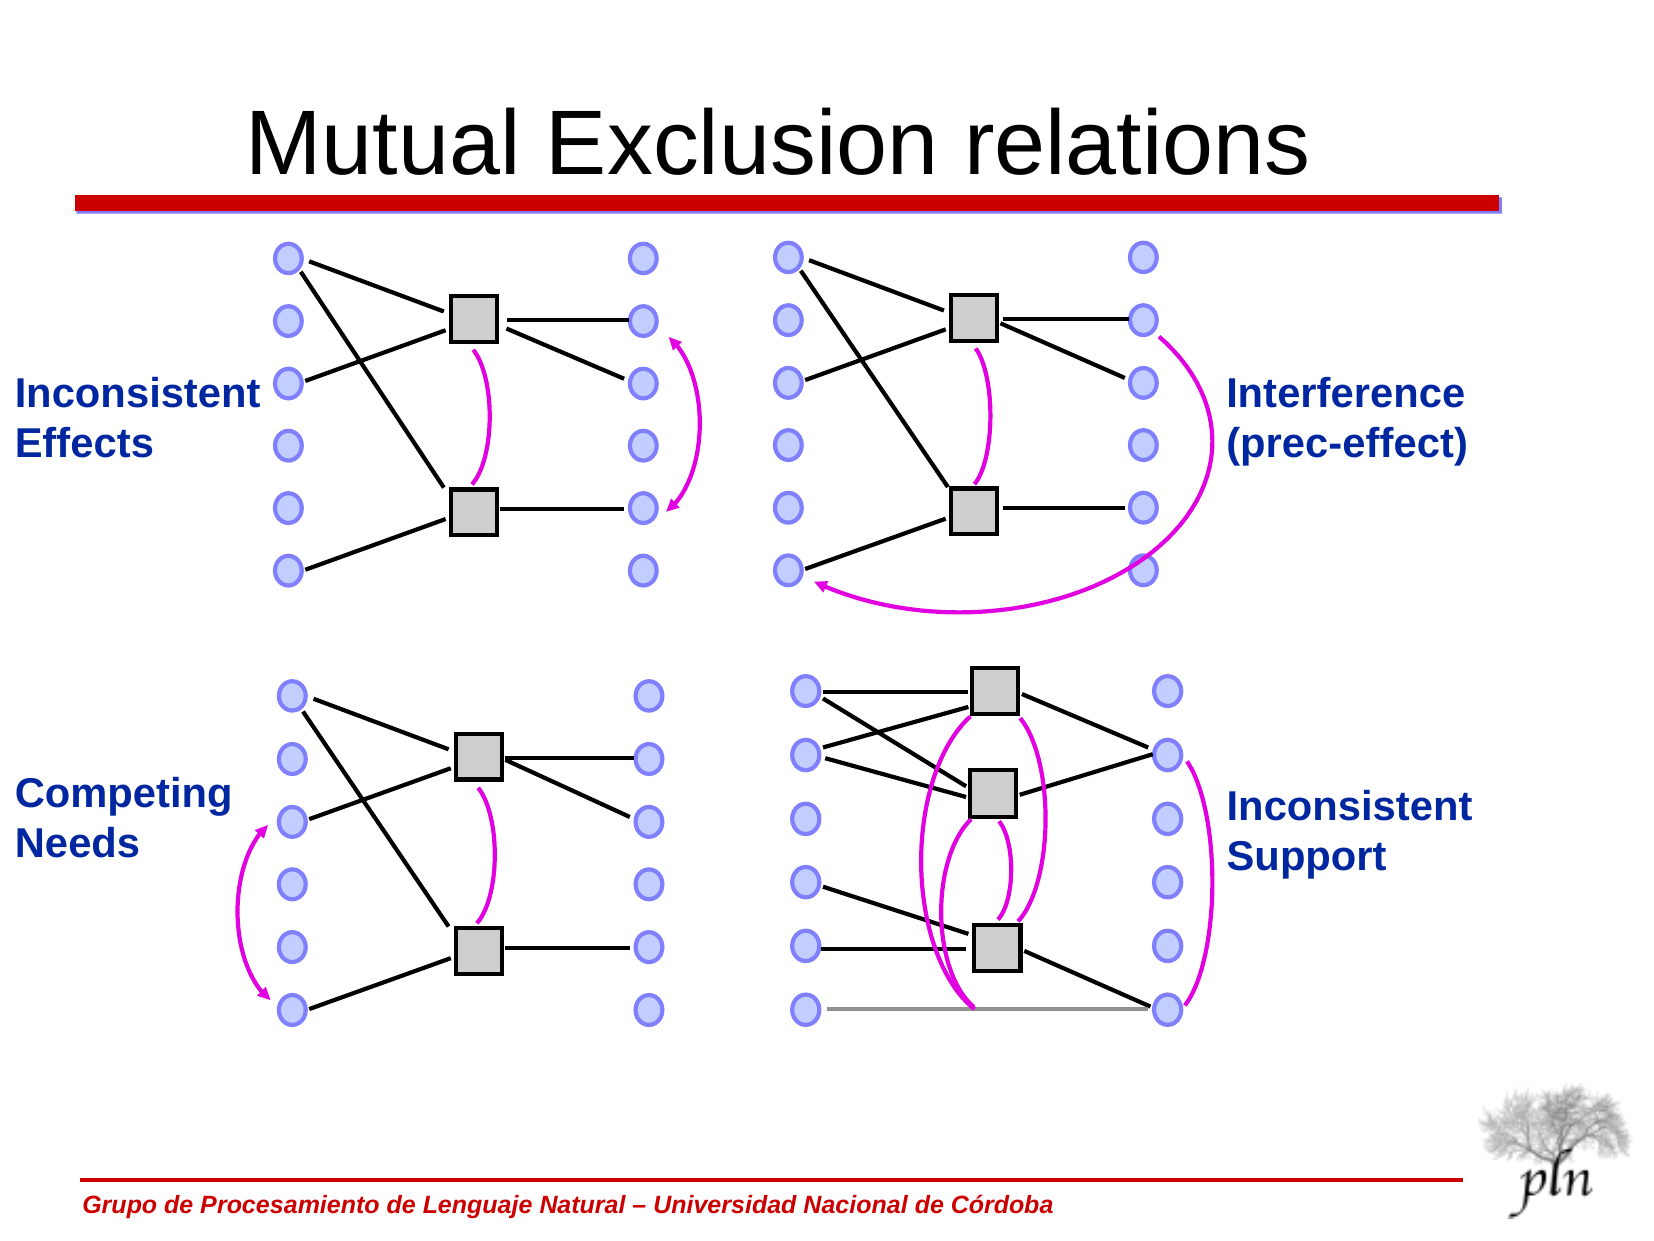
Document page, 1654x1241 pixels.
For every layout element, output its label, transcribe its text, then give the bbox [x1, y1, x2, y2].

text_box [1130, 492, 1157, 523]
text_box [1154, 739, 1182, 771]
text_box [1154, 676, 1182, 707]
text_box [629, 430, 657, 461]
text_box [635, 744, 663, 774]
text_box [792, 676, 820, 707]
text_box [275, 555, 302, 586]
text_box [951, 295, 997, 341]
text_box Inconsistent Effects [0, 358, 276, 474]
text_box [276, 368, 302, 399]
text_box [278, 869, 306, 900]
text_box [278, 932, 306, 963]
text_box Inconsistent Support [1211, 770, 1488, 887]
text_box [635, 681, 663, 711]
text_box [774, 305, 802, 336]
text_box [629, 493, 657, 523]
text_box [635, 932, 663, 963]
text_box [951, 488, 997, 534]
text_box Interference (prec-effect) [1211, 358, 1484, 474]
text_box [275, 493, 302, 523]
text_box [276, 430, 302, 461]
text_box [629, 243, 657, 274]
text_box [1130, 305, 1157, 336]
text_box [792, 739, 820, 771]
text_box [1154, 930, 1182, 962]
text_box [278, 744, 306, 774]
text_box [1130, 430, 1157, 460]
text_box [792, 866, 820, 898]
text_box [451, 296, 497, 342]
text_box [278, 995, 306, 1025]
text_box [774, 367, 802, 398]
text_box [974, 924, 1021, 971]
text_box [635, 995, 663, 1025]
text_box [1154, 994, 1182, 1025]
text_box [774, 492, 802, 523]
text_box [629, 555, 657, 586]
text_box [456, 928, 502, 974]
text_box [1130, 242, 1157, 273]
text_box [451, 489, 497, 535]
text_box [792, 803, 820, 835]
text_box [972, 667, 1019, 715]
text_box [1130, 557, 1157, 586]
text_box [969, 770, 1017, 817]
picture [1477, 1083, 1635, 1219]
text_box [629, 368, 657, 399]
text_box [1154, 803, 1182, 835]
text_box [275, 306, 302, 336]
text_box [1130, 367, 1157, 398]
title Mutual Exclusion relations [100, 12, 1426, 200]
text_box [774, 430, 802, 460]
text_box [629, 306, 657, 336]
text_box [278, 681, 306, 711]
text_box [635, 869, 663, 900]
text_box [774, 555, 802, 586]
text_box [456, 733, 502, 780]
text_box [1131, 555, 1143, 563]
text_box [1154, 866, 1182, 898]
text_box [792, 994, 820, 1025]
text_box [275, 243, 302, 274]
text_box Competing Needs [0, 758, 248, 874]
text_box [278, 806, 306, 837]
text_box [635, 806, 663, 837]
text_box [792, 930, 820, 962]
text_box [774, 242, 802, 273]
